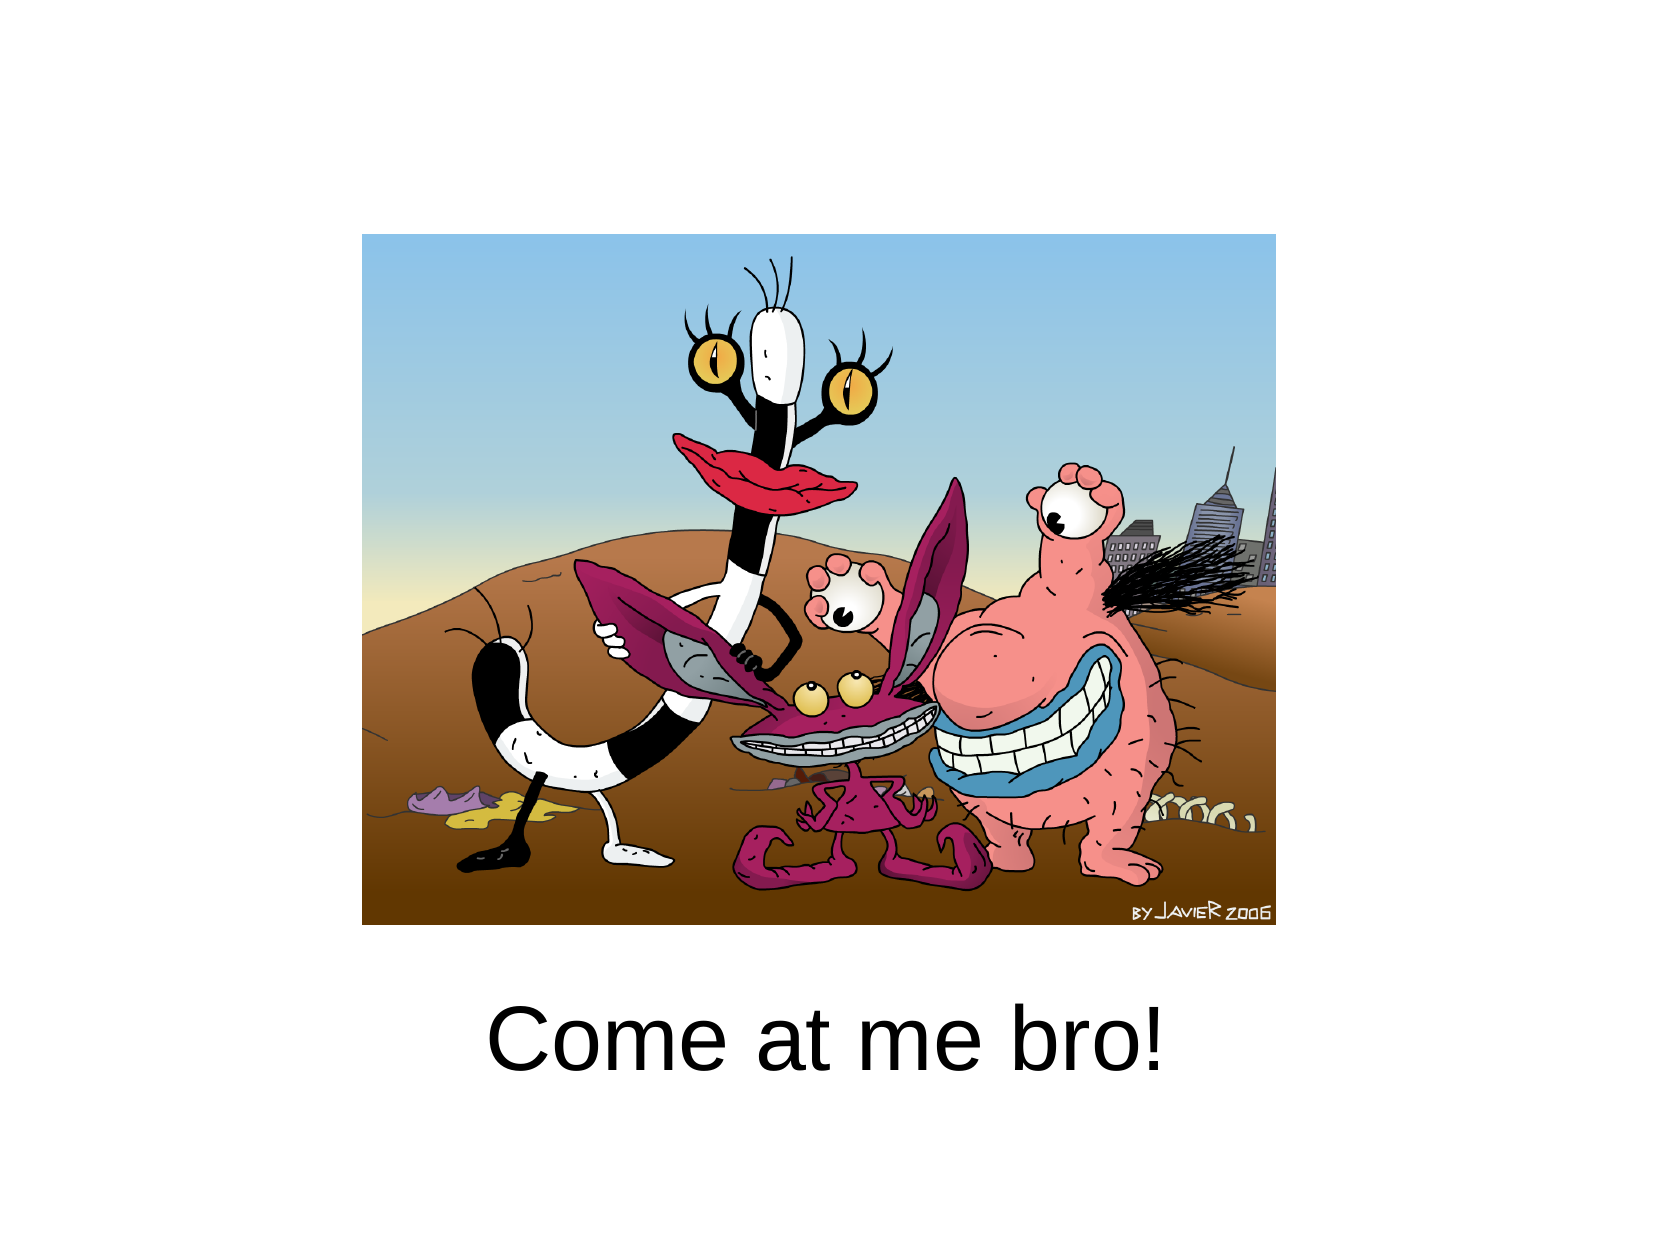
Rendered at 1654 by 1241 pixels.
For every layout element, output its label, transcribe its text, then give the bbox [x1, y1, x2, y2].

title Come at me bro! [82, 935, 1571, 1143]
picture [362, 234, 1276, 925]
